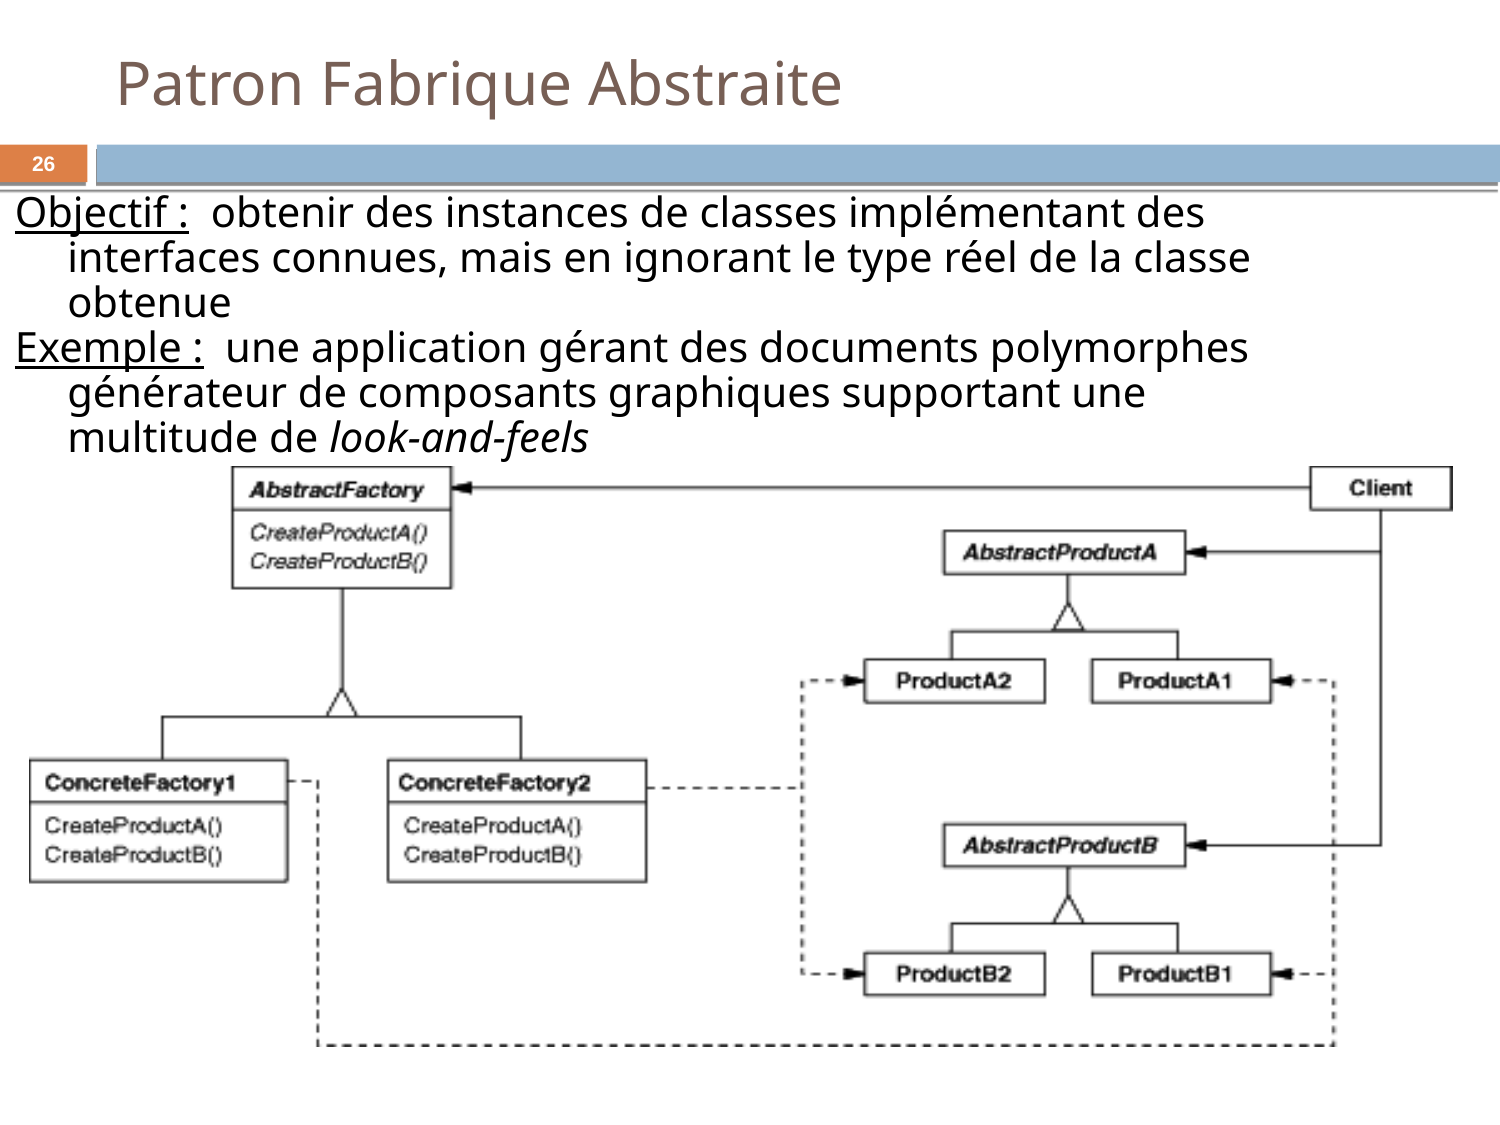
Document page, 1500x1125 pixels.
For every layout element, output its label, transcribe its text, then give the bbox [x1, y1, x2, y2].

picture [29, 466, 1453, 1047]
title Patron Fabrique Abstraite [100, 37, 1438, 126]
list Objectif : obtenir des instances de classes implémentant des interfaces connues, mais en ignorant le type réel de la classe obtenue Exemple : une application gérant des documents polymorphes générateur de composants graphiques supportant une multitude de look-and-feels [0, 184, 1350, 410]
slide_number <numéro> [0, 143, 88, 184]
